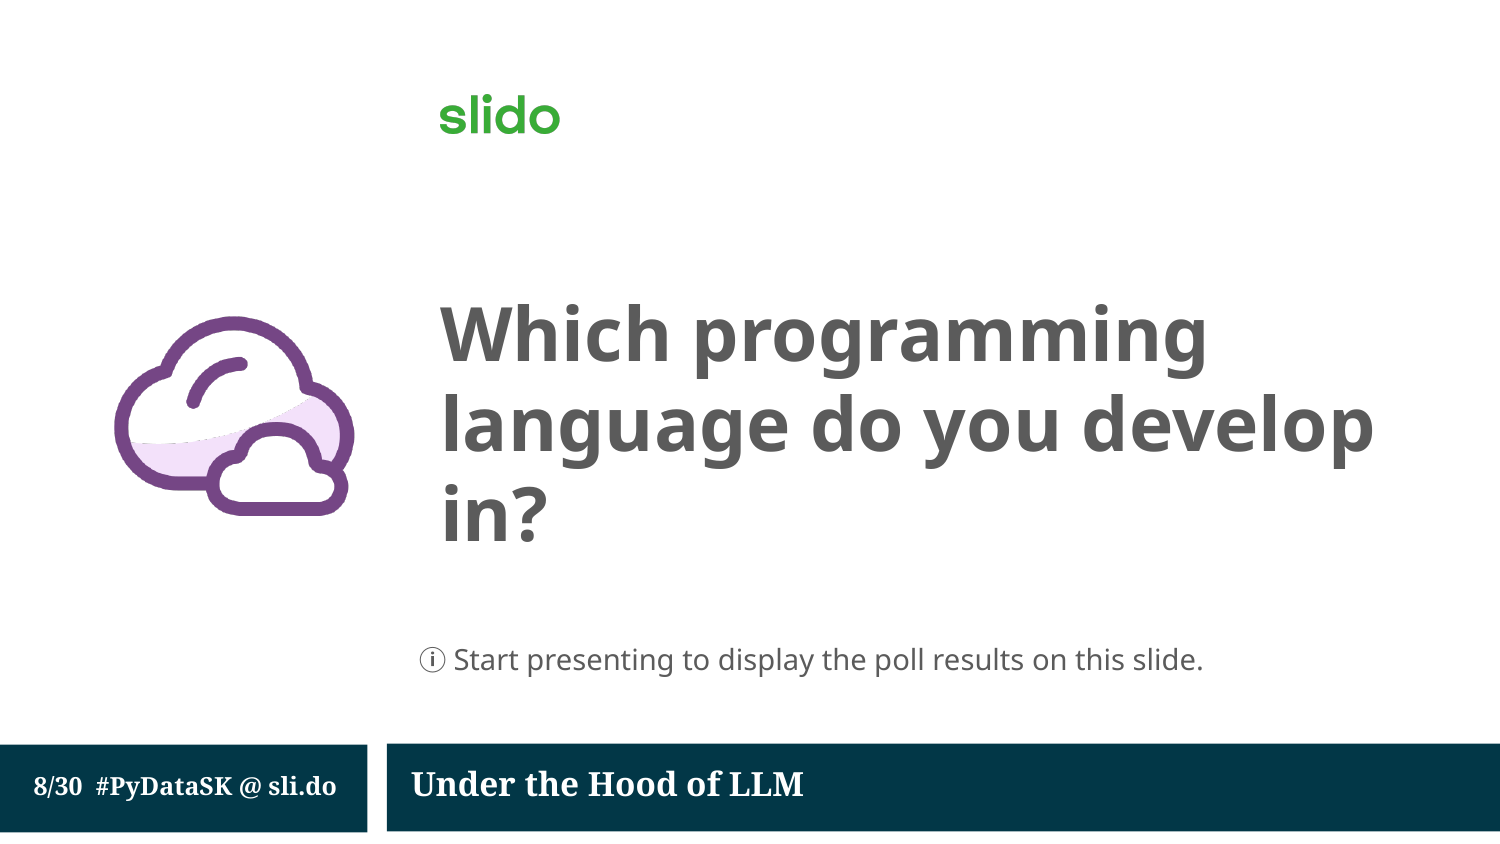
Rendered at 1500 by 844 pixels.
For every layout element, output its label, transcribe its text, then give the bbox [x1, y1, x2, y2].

text_box Which programming language do you develop in? [425, 316, 1417, 528]
text_box Under the Hood of LLM [400, 740, 1500, 826]
picture [428, 83, 572, 147]
text_box 8/30 #PyDataSK @ sli.do [22, 764, 362, 808]
picture [83, 271, 384, 572]
text_box ⓘ Start presenting to display the poll results on this slide. [404, 627, 1438, 690]
